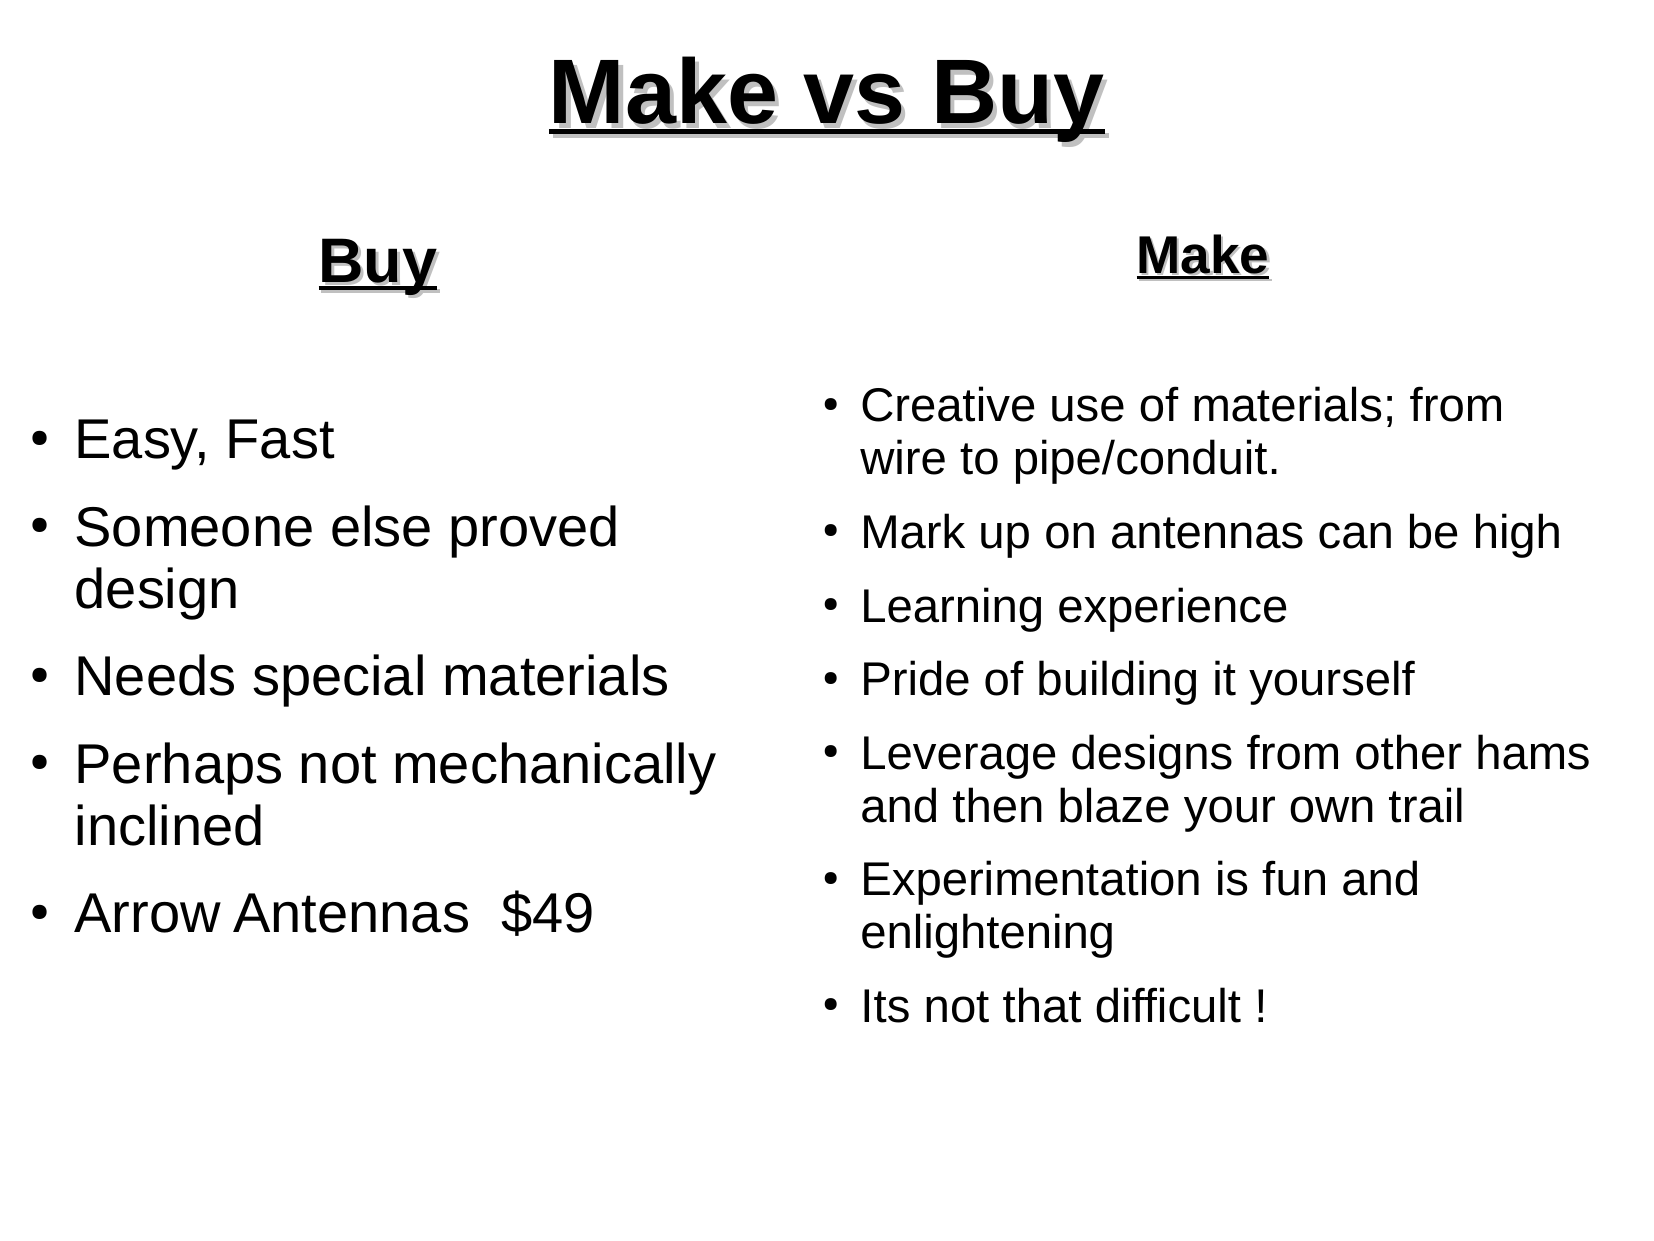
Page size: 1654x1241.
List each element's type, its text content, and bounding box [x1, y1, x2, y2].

list Make Creative use of materials; from wire to pipe/conduit. Mark up on antennas can be high Learning experience Pride of building it yourself Leverage designs from other hams and then blaze your own trail Experimentation is fun and enlightening Its not that difficult ! [810, 225, 1597, 1066]
list Buy Easy, Fast Someone else proved design Needs special materials Perhaps not mechanically inclined Arrow Antennas $49 [15, 225, 742, 946]
title Make vs Buy [82, 40, 1571, 144]
